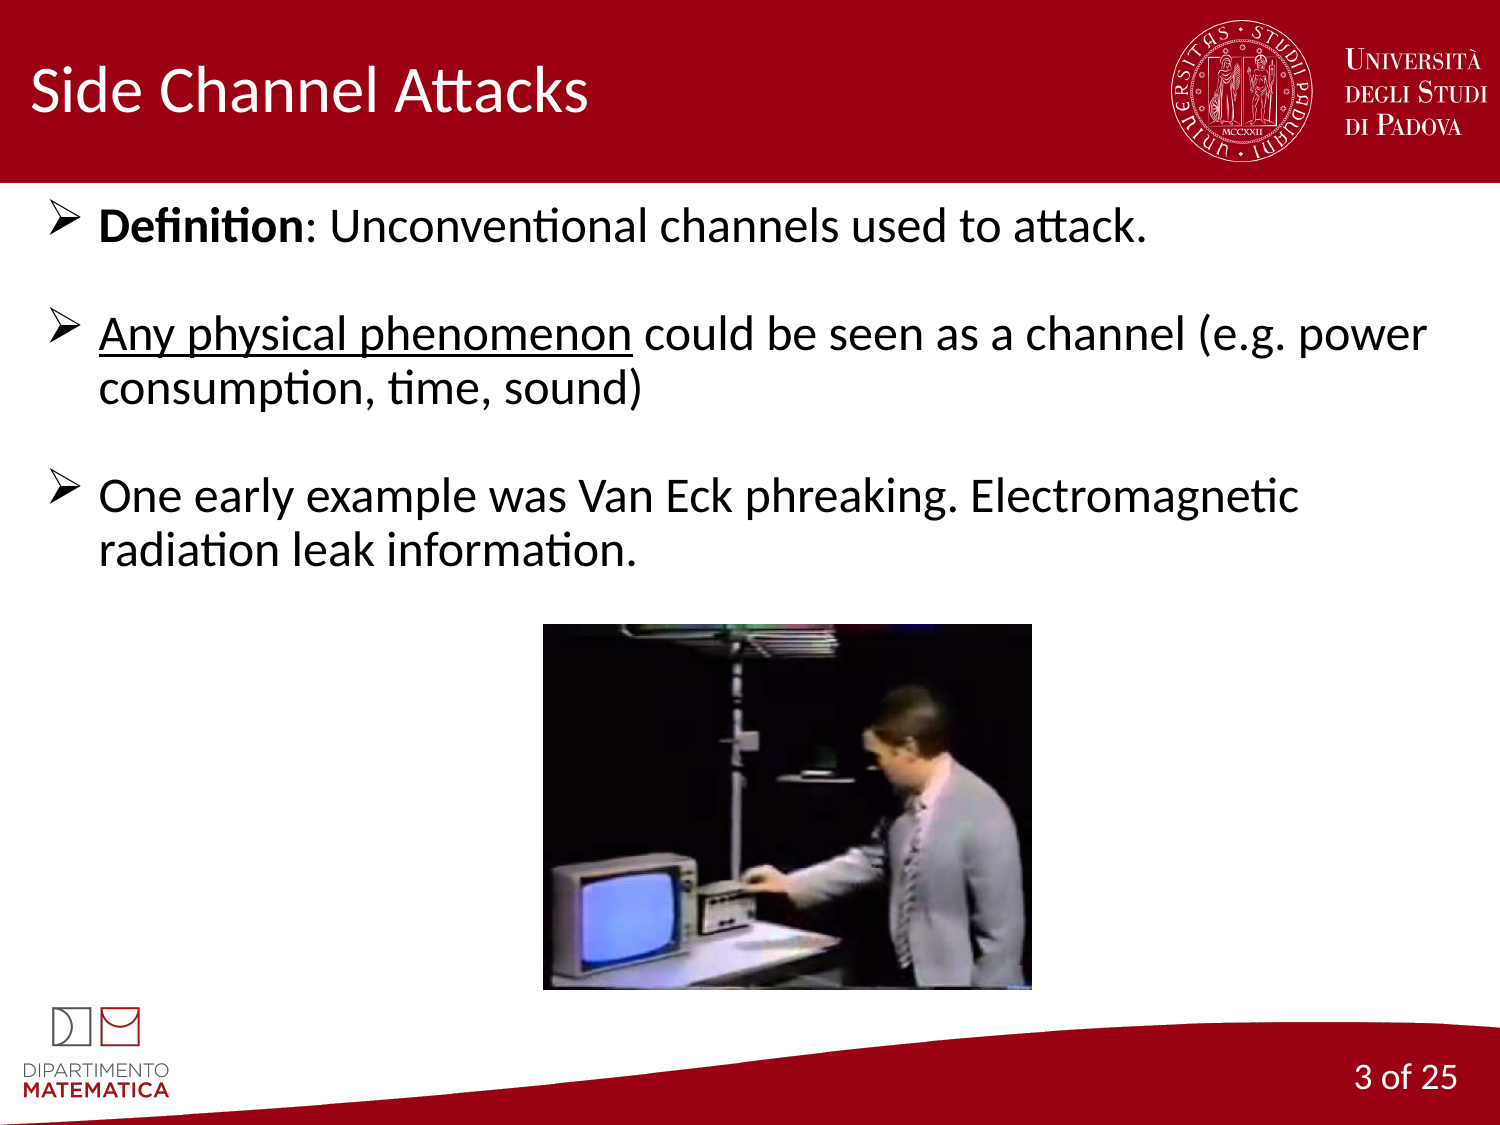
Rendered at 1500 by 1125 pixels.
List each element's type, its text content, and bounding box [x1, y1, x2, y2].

picture [543, 624, 1032, 991]
title Side Channel Attacks [0, 0, 1159, 183]
list Definition: Unconventional channels used to attack. Any physical phenomenon could be seen as a channel (e.g. power consumption, time, sound) One early example was Van Eck phreaking. Electromagnetic radiation leak information. [12, 191, 1480, 625]
picture [1171, 20, 1487, 162]
picture [0, 1007, 1500, 1125]
slide_number <number> of 25 [1136, 1044, 1474, 1104]
